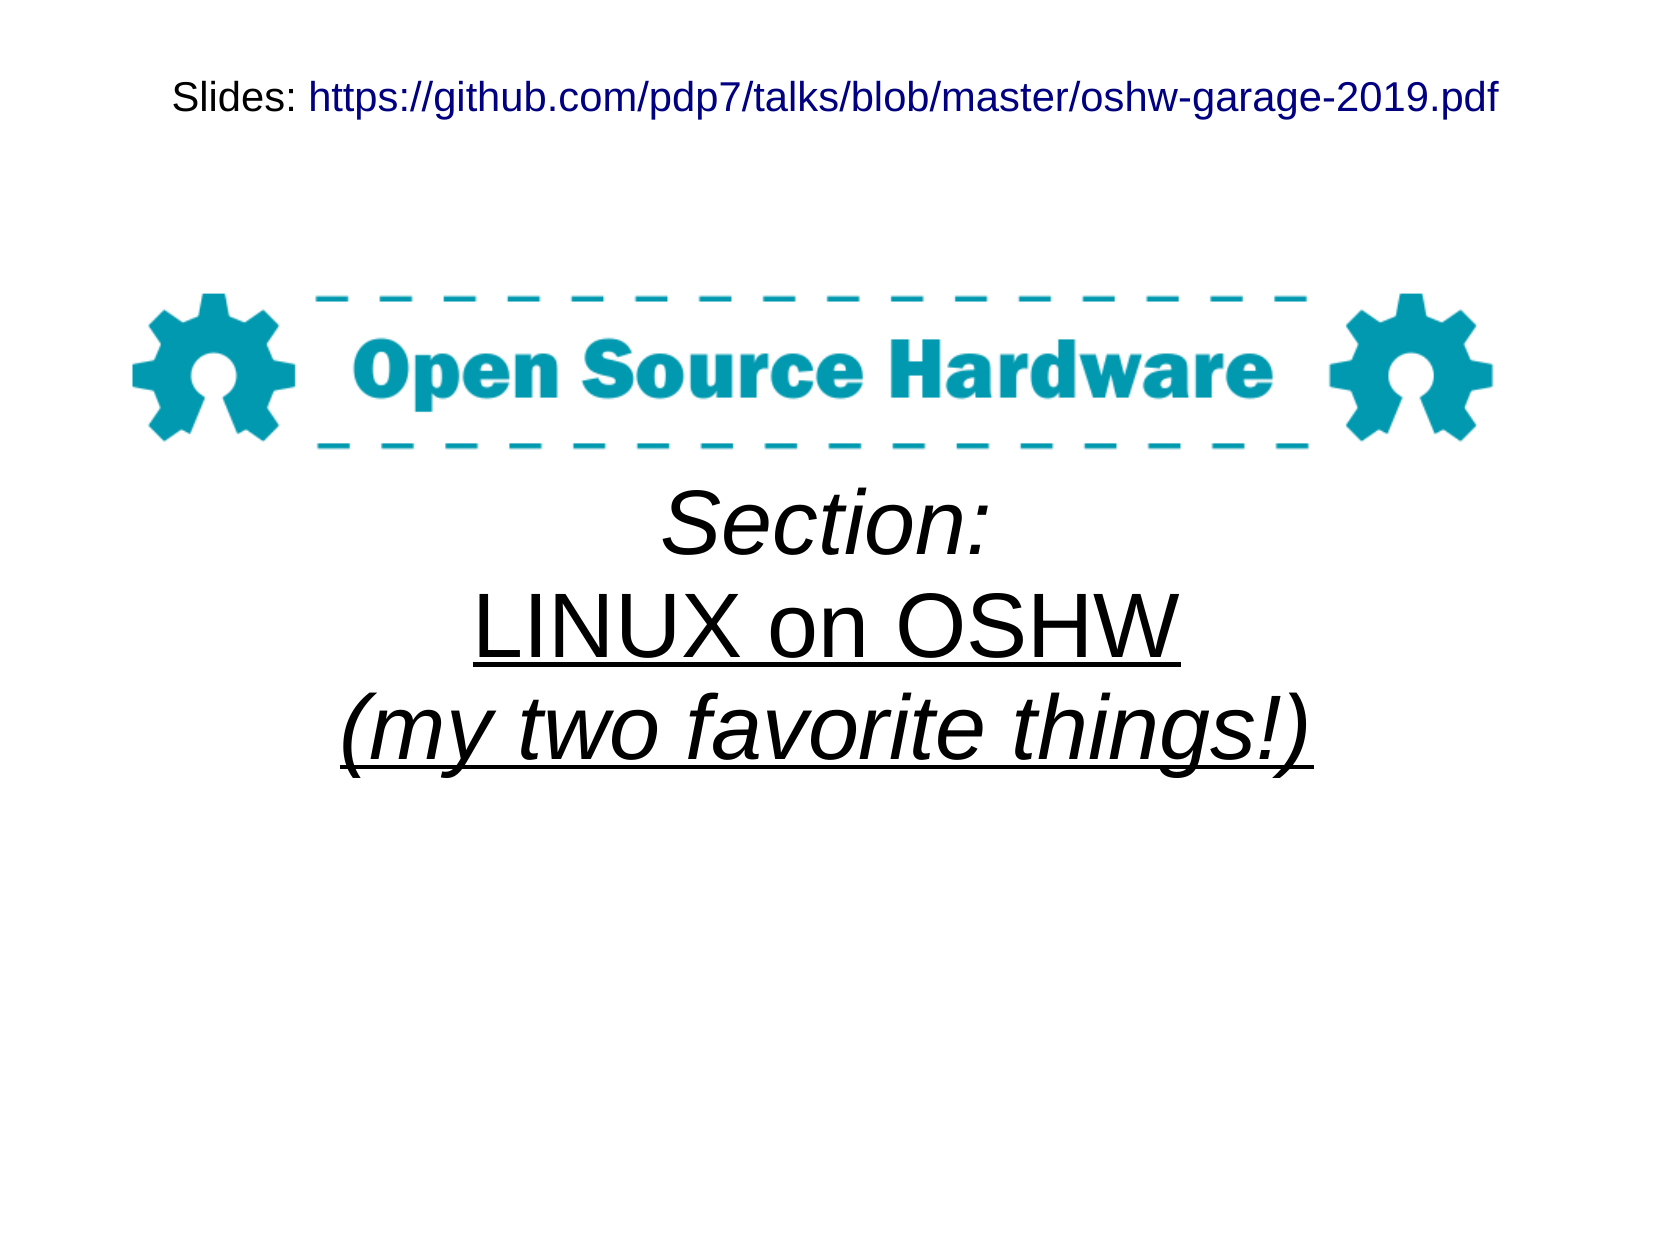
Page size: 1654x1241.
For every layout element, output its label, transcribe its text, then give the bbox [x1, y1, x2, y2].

title Section: LINUX on OSHW (my two favorite things!) [82, 471, 1571, 780]
picture [114, 253, 1531, 483]
text_box Slides: https://github.com/pdp7/talks/blob/master/oshw-garage-2019.pdf [10, 66, 1654, 217]
